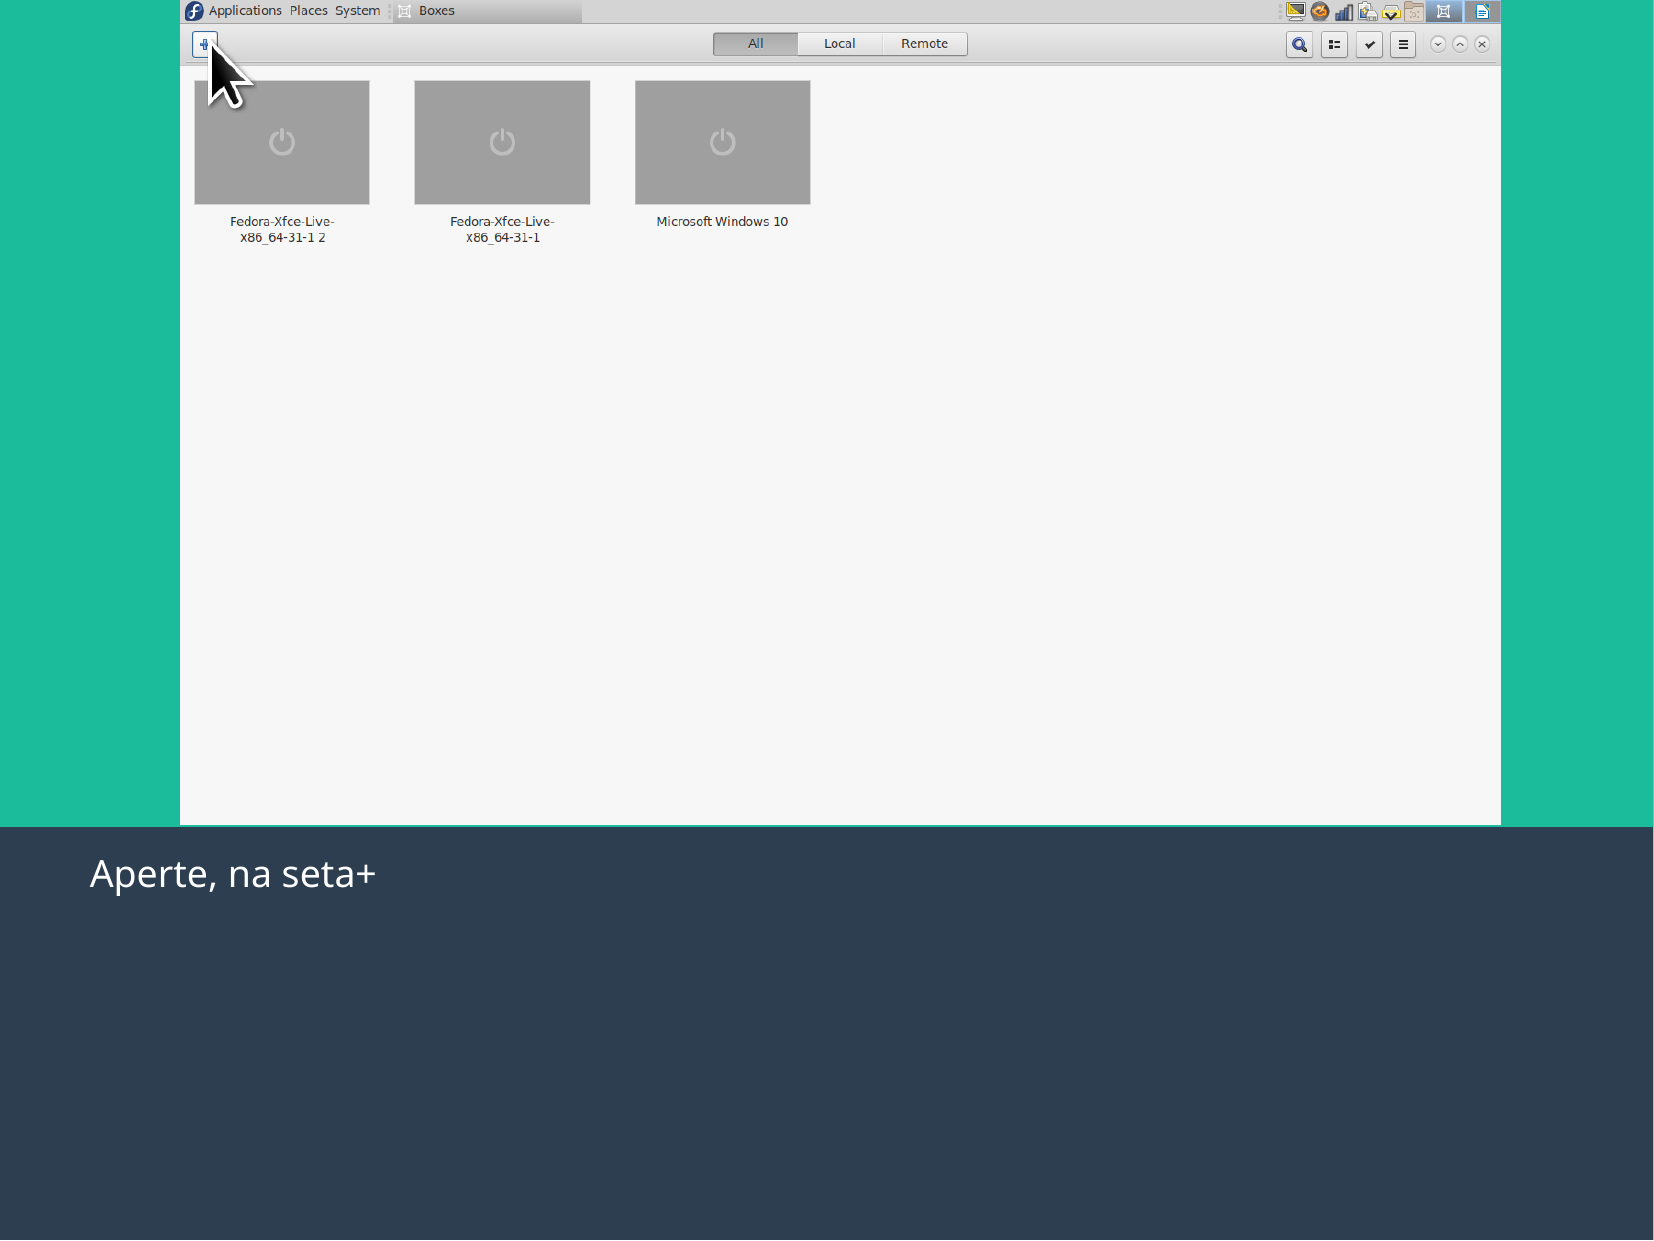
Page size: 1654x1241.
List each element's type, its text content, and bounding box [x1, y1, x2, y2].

text_box Aperte, na seta+ [75, 840, 1441, 899]
picture [180, 0, 1501, 826]
